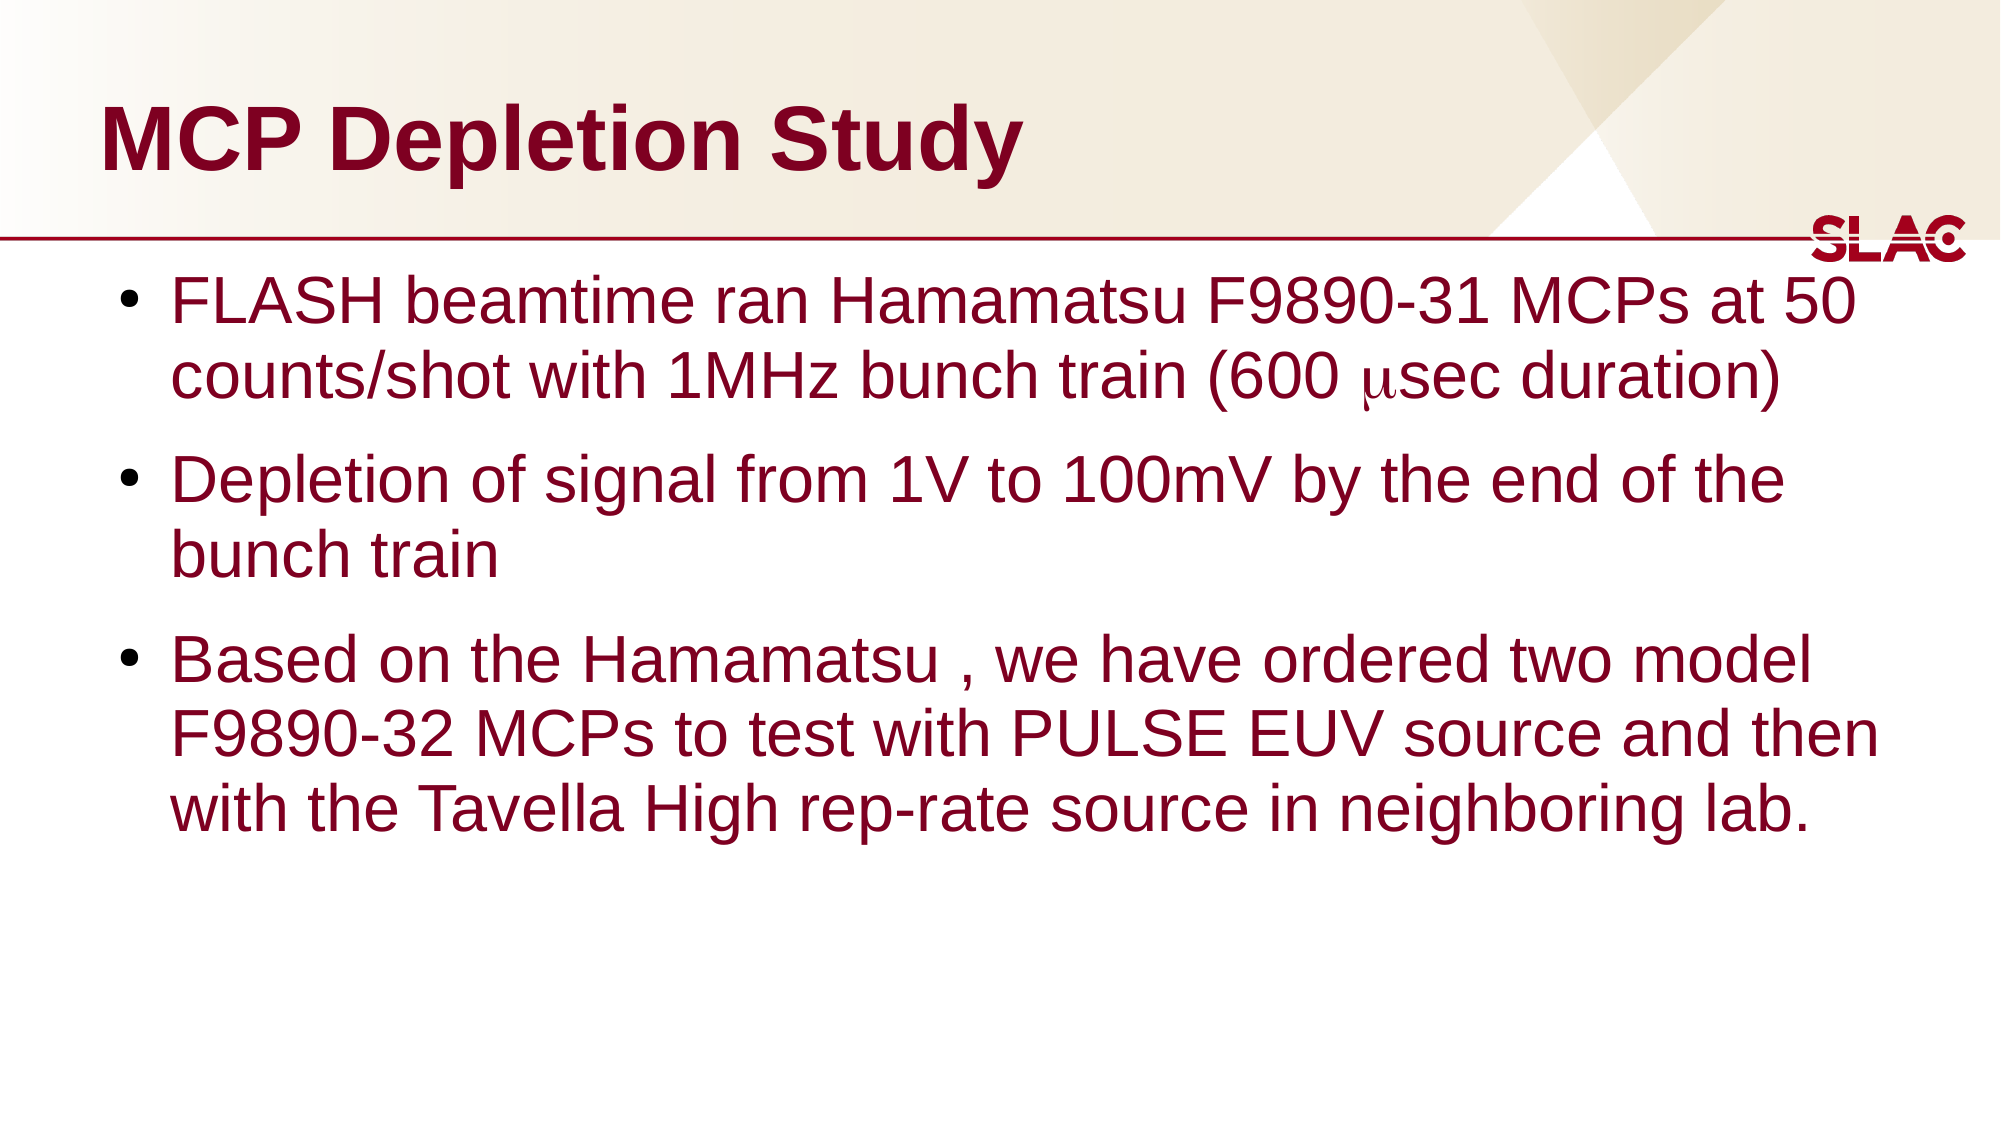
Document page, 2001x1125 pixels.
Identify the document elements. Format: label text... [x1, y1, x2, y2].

title MCP Depletion Study [99, 44, 1900, 233]
picture [0, 0, 2001, 262]
list FLASH beamtime ran Hamamatsu F9890-31 MCPs at 50 counts/shot with 1MHz bunch train (600 msec duration) Depletion of signal from 1V to 100mV by the end of the bunch train Based on the Hamamatsu , we have ordered two model F9890-32 MCPs to test with PULSE EUV source and then with the Tavella High rep-rate source in neighboring lab. [99, 263, 1900, 1051]
